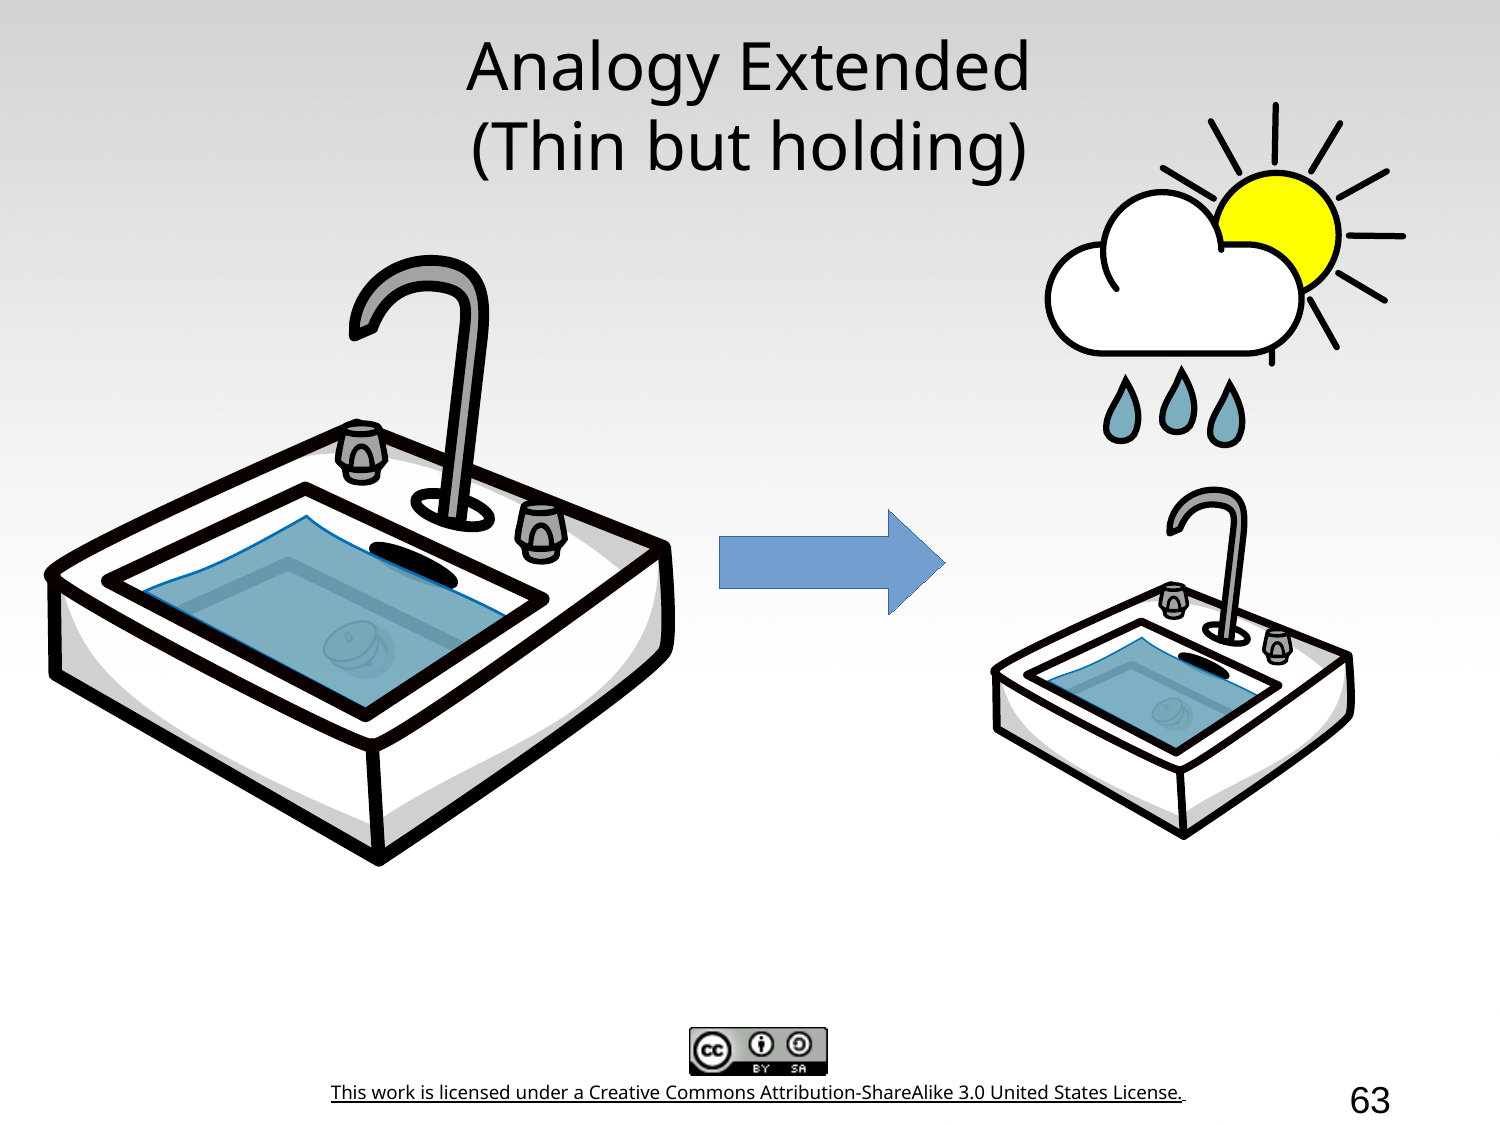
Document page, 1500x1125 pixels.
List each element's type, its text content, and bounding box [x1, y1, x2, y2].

title Analogy Extended (Thin but holding) [112, 49, 1388, 238]
picture [0, 0, 1500, 1125]
text_box [719, 509, 946, 615]
